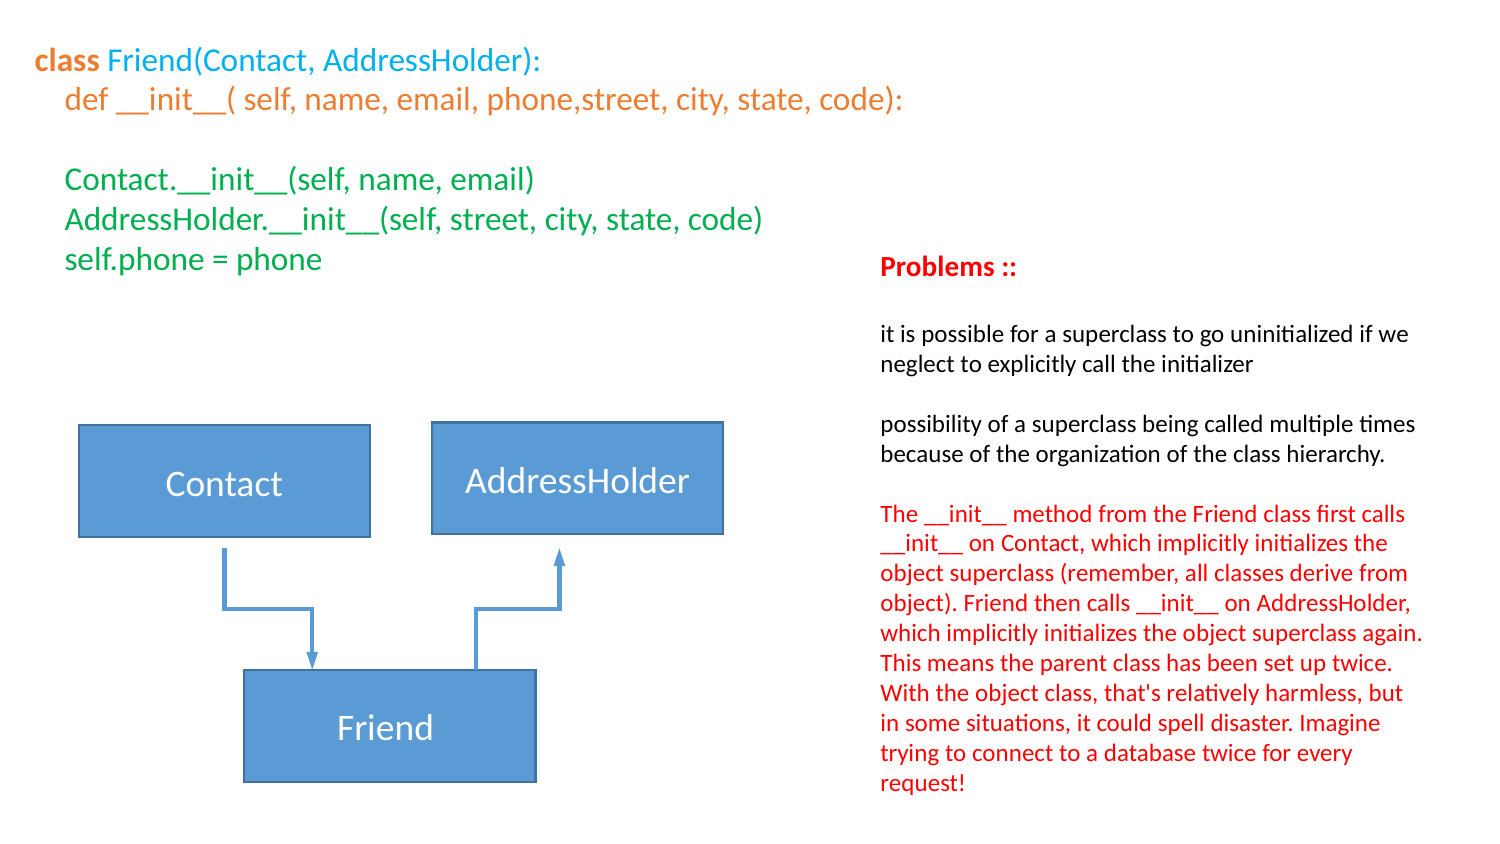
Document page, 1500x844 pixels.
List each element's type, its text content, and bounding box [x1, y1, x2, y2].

text_box Contact [79, 425, 370, 537]
text_box class Friend(Contact, AddressHolder): def __init__( self, name, email, phone,street, city, state, code): Contact.__init__(self, name, email) AddressHolder.__init__(self, street, city, state, code) self.phone = phone [19, 30, 930, 285]
text_box AddressHolder [432, 422, 723, 534]
text_box Friend [244, 670, 536, 782]
text_box Problems :: it is possible for a superclass to go uninitialized if we neglect to explicitly call the initializer possibility of a superclass being called multiple times because of the organization of the class hierarchy. The __init__ method from the Friend class first calls __init__ on Contact, which implicitly initializes the object superclass (remember, all classes derive from object). Friend then calls __init__ on AddressHolder, which implicitly initializes the object superclass again. This means the parent class has been set up twice. With the object class, that's relatively harmless, but in some situations, it could spell disaster. Imagine trying to connect to a database twice for every request! [865, 240, 1440, 804]
